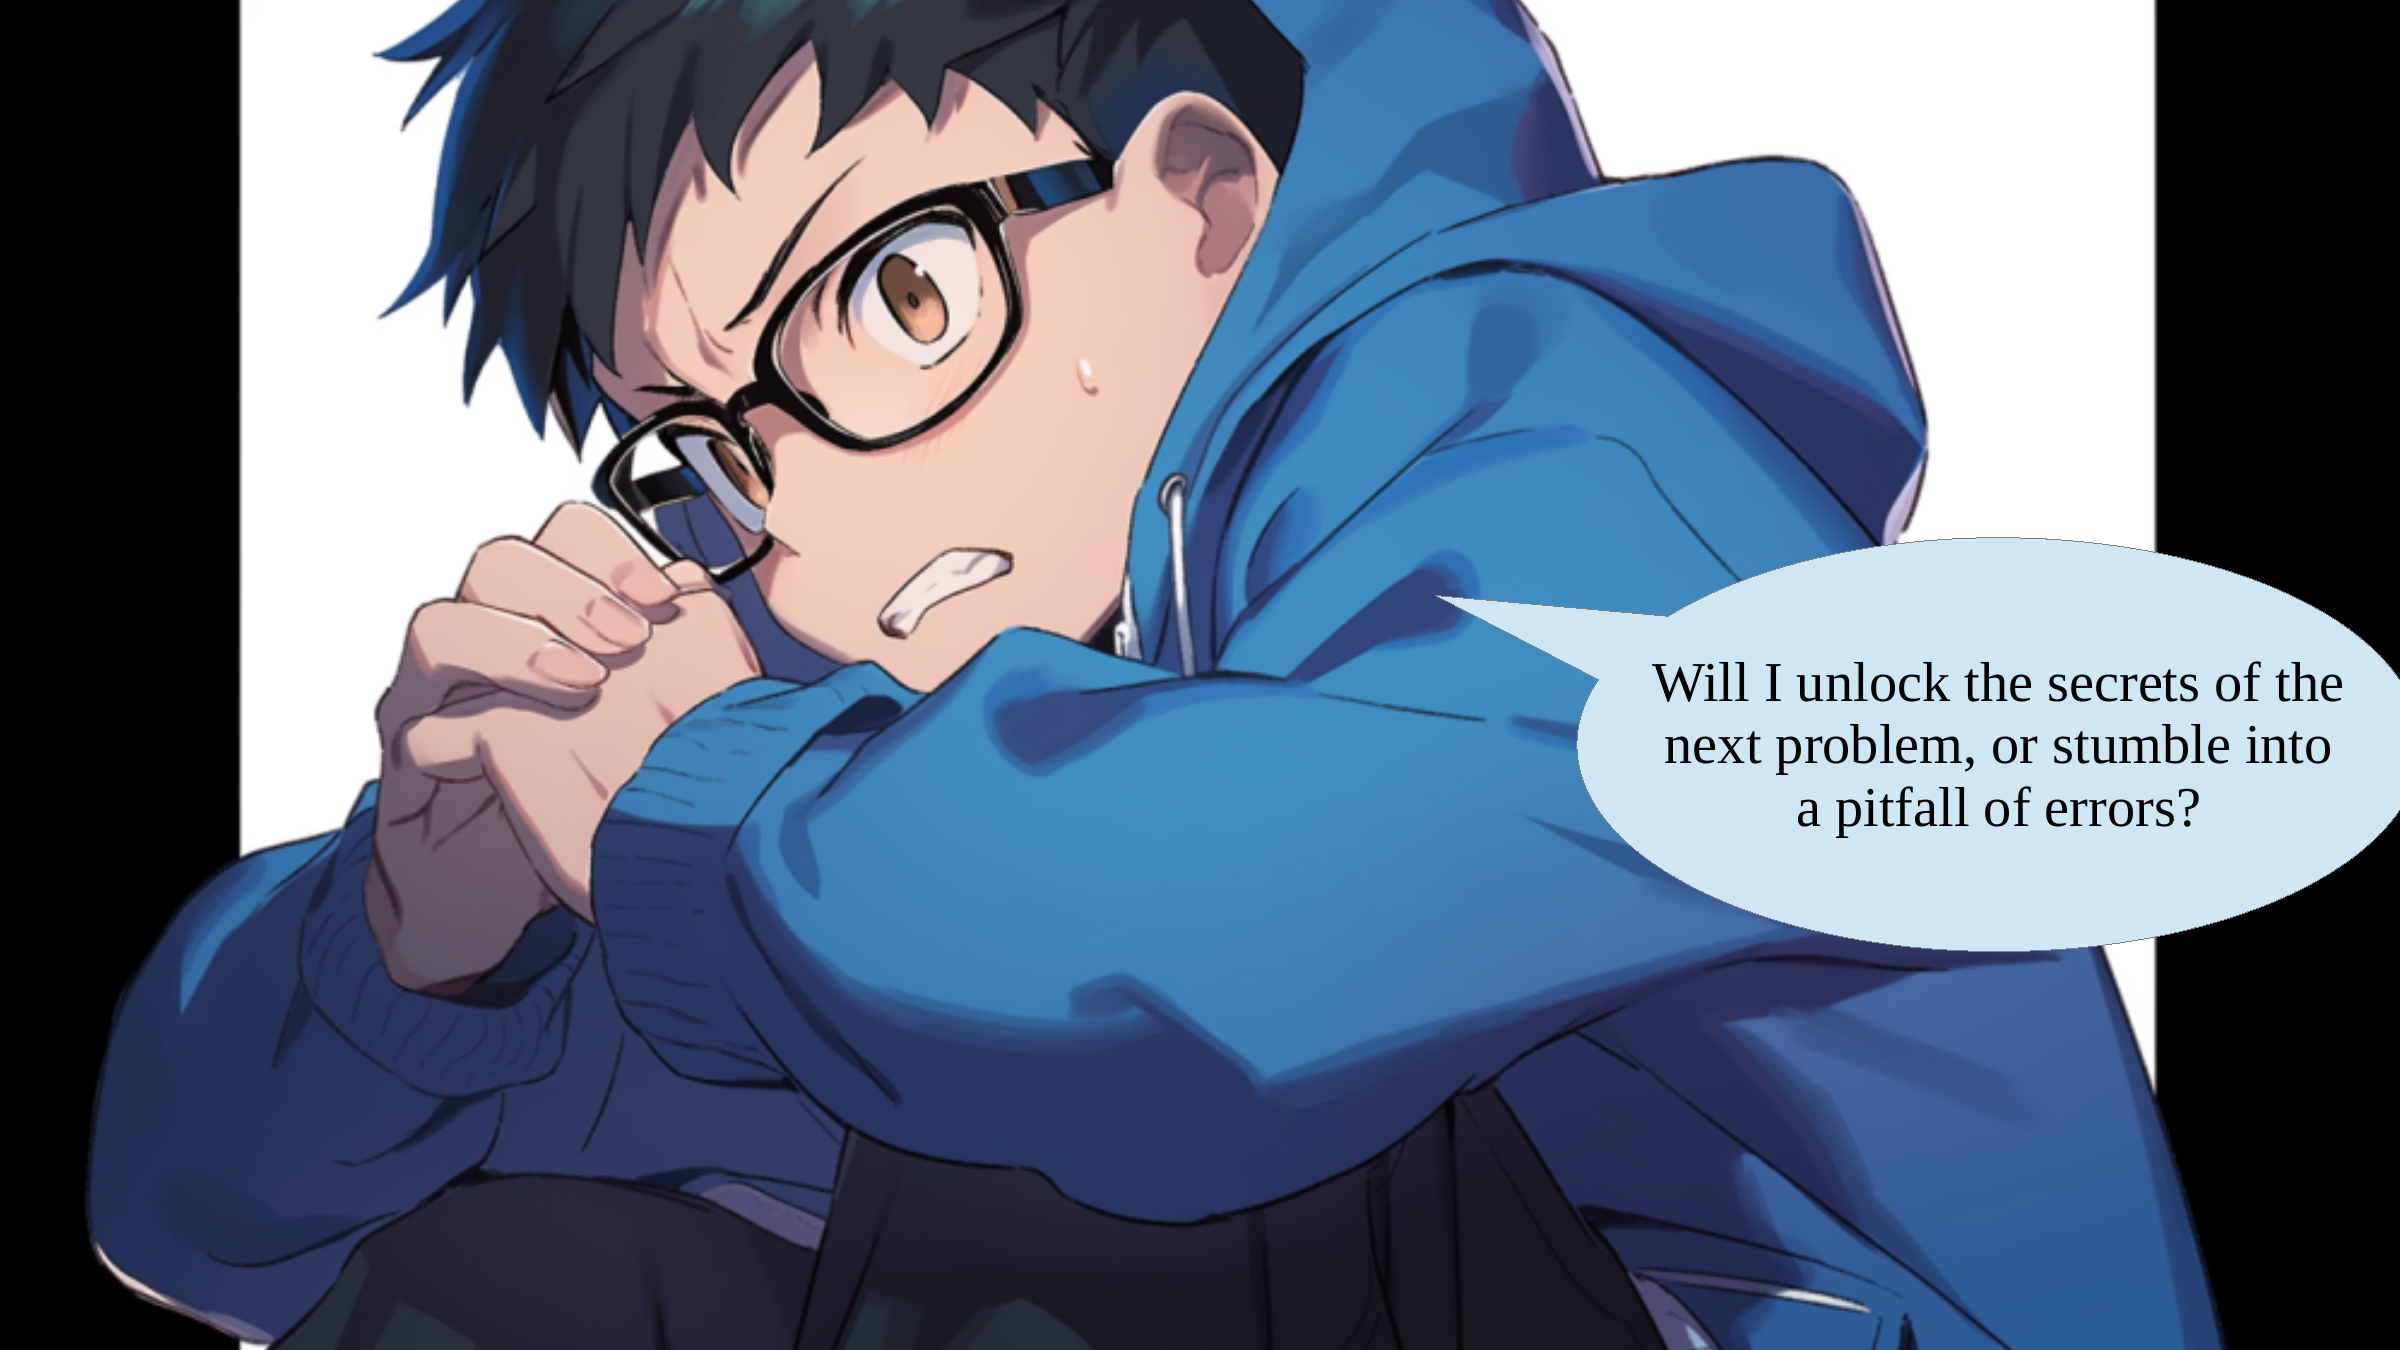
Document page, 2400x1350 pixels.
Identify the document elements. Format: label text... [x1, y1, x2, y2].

picture [0, 0, 2400, 1350]
text_box Will I unlock the secrets of the next problem, or stumble into a pitfall of errors? [1435, 537, 2400, 952]
